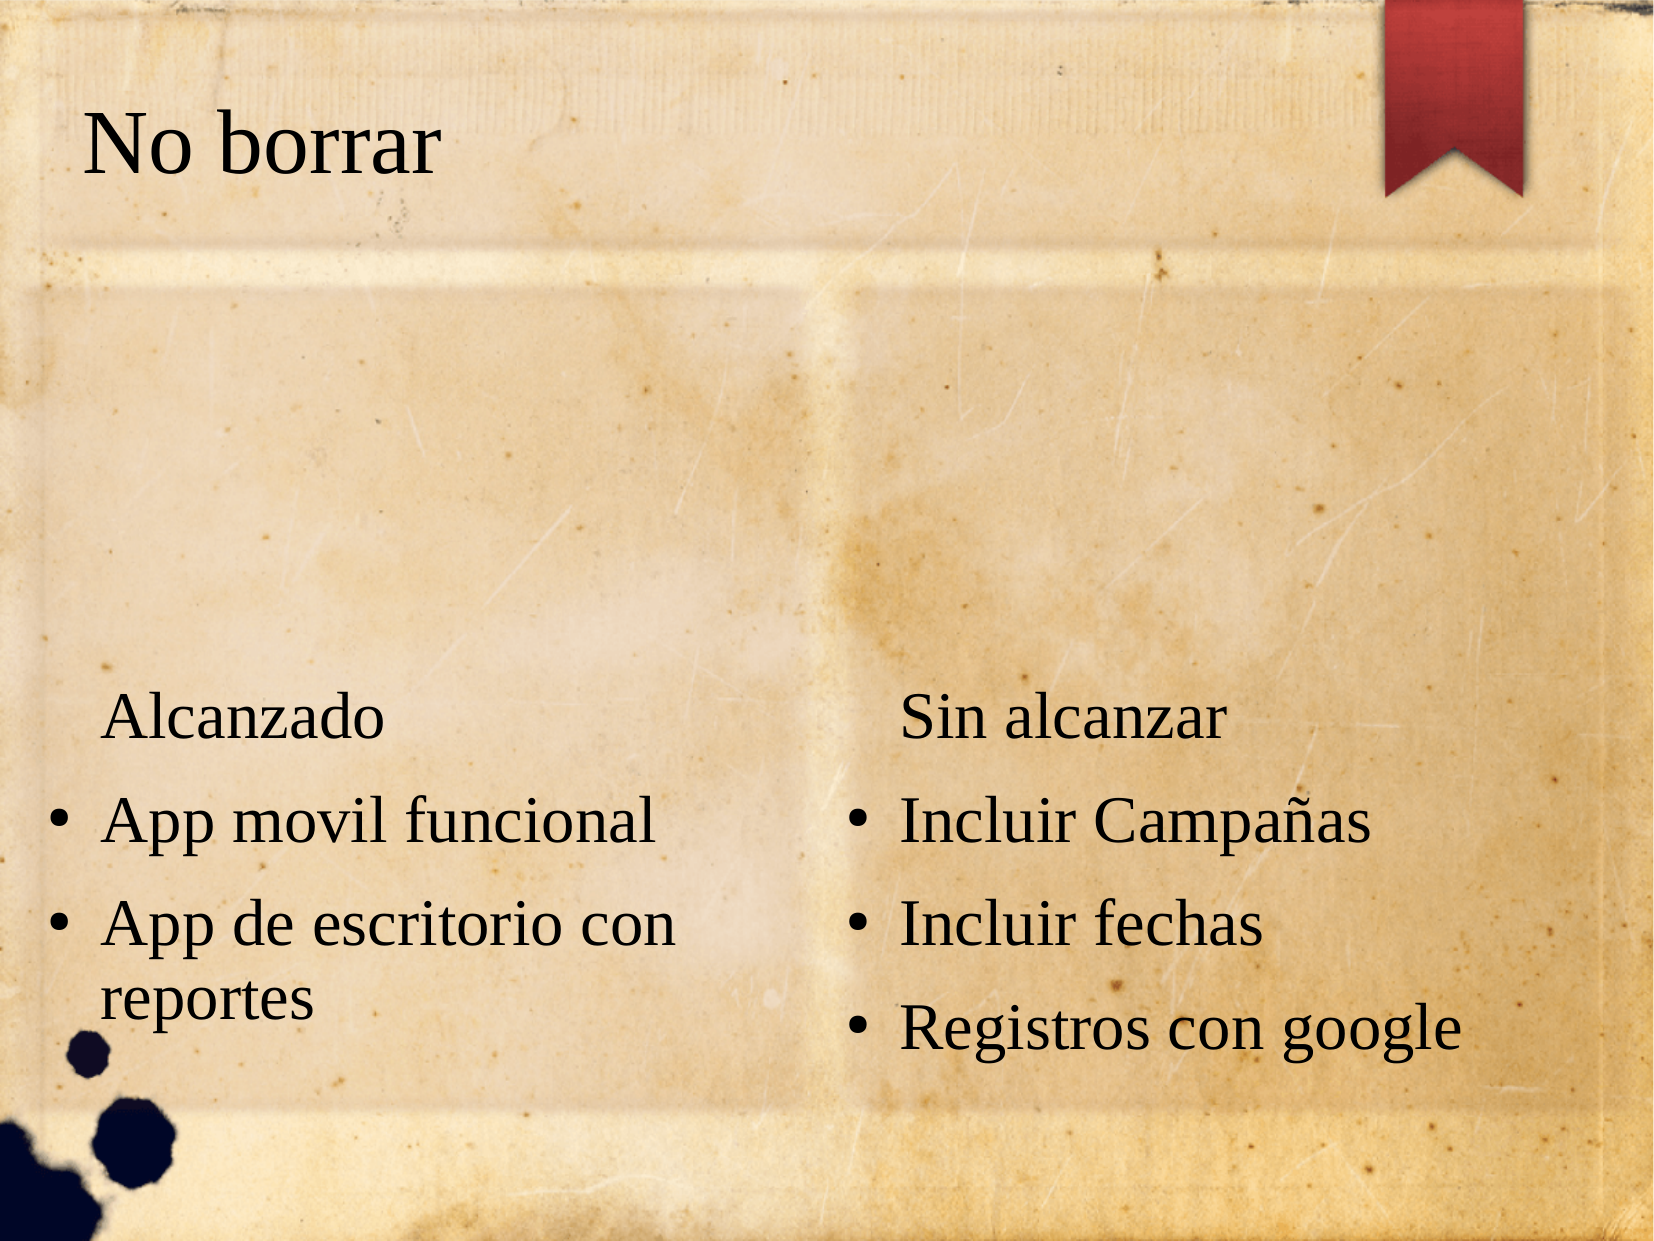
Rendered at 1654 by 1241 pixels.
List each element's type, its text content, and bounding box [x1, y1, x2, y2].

list Alcanzado App movil funcional App de escritorio con reportes [29, 679, 793, 1093]
list Sin alcanzar Incluir Campañas Incluir fechas Registros con google [828, 679, 1625, 1093]
title No borrar [82, 49, 1347, 237]
picture [0, 0, 1654, 1241]
